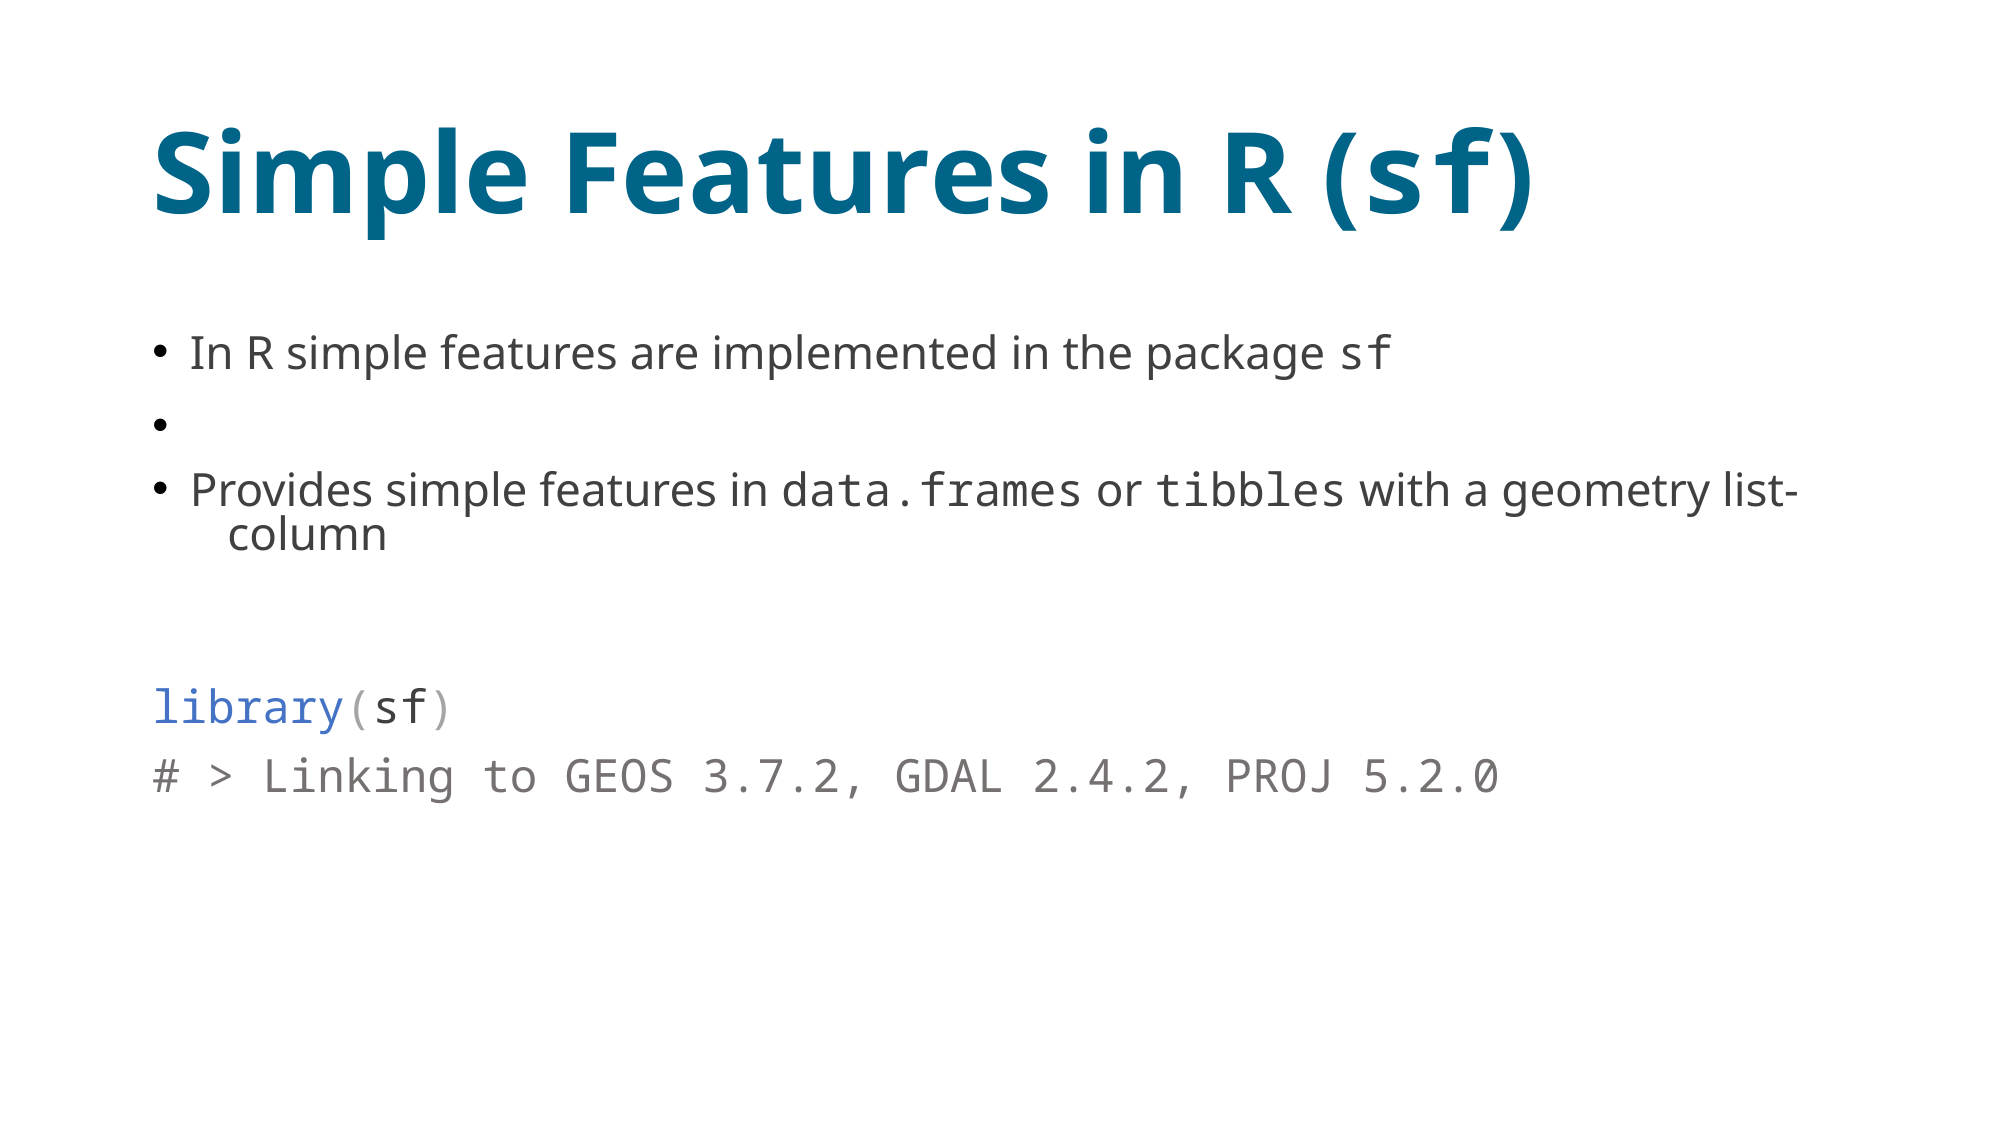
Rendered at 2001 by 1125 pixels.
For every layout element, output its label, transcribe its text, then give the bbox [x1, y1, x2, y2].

text_box library(sf) # > Linking to GEOS 3.7.2, GDAL 2.4.2, PROJ 5.2.0 [137, 680, 1863, 896]
title Simple Features in R (sf) [137, 59, 1863, 278]
list In R simple features are implemented in the package sf Provides simple features in data.frames or tibbles with a geometry list-column [137, 327, 1863, 631]
